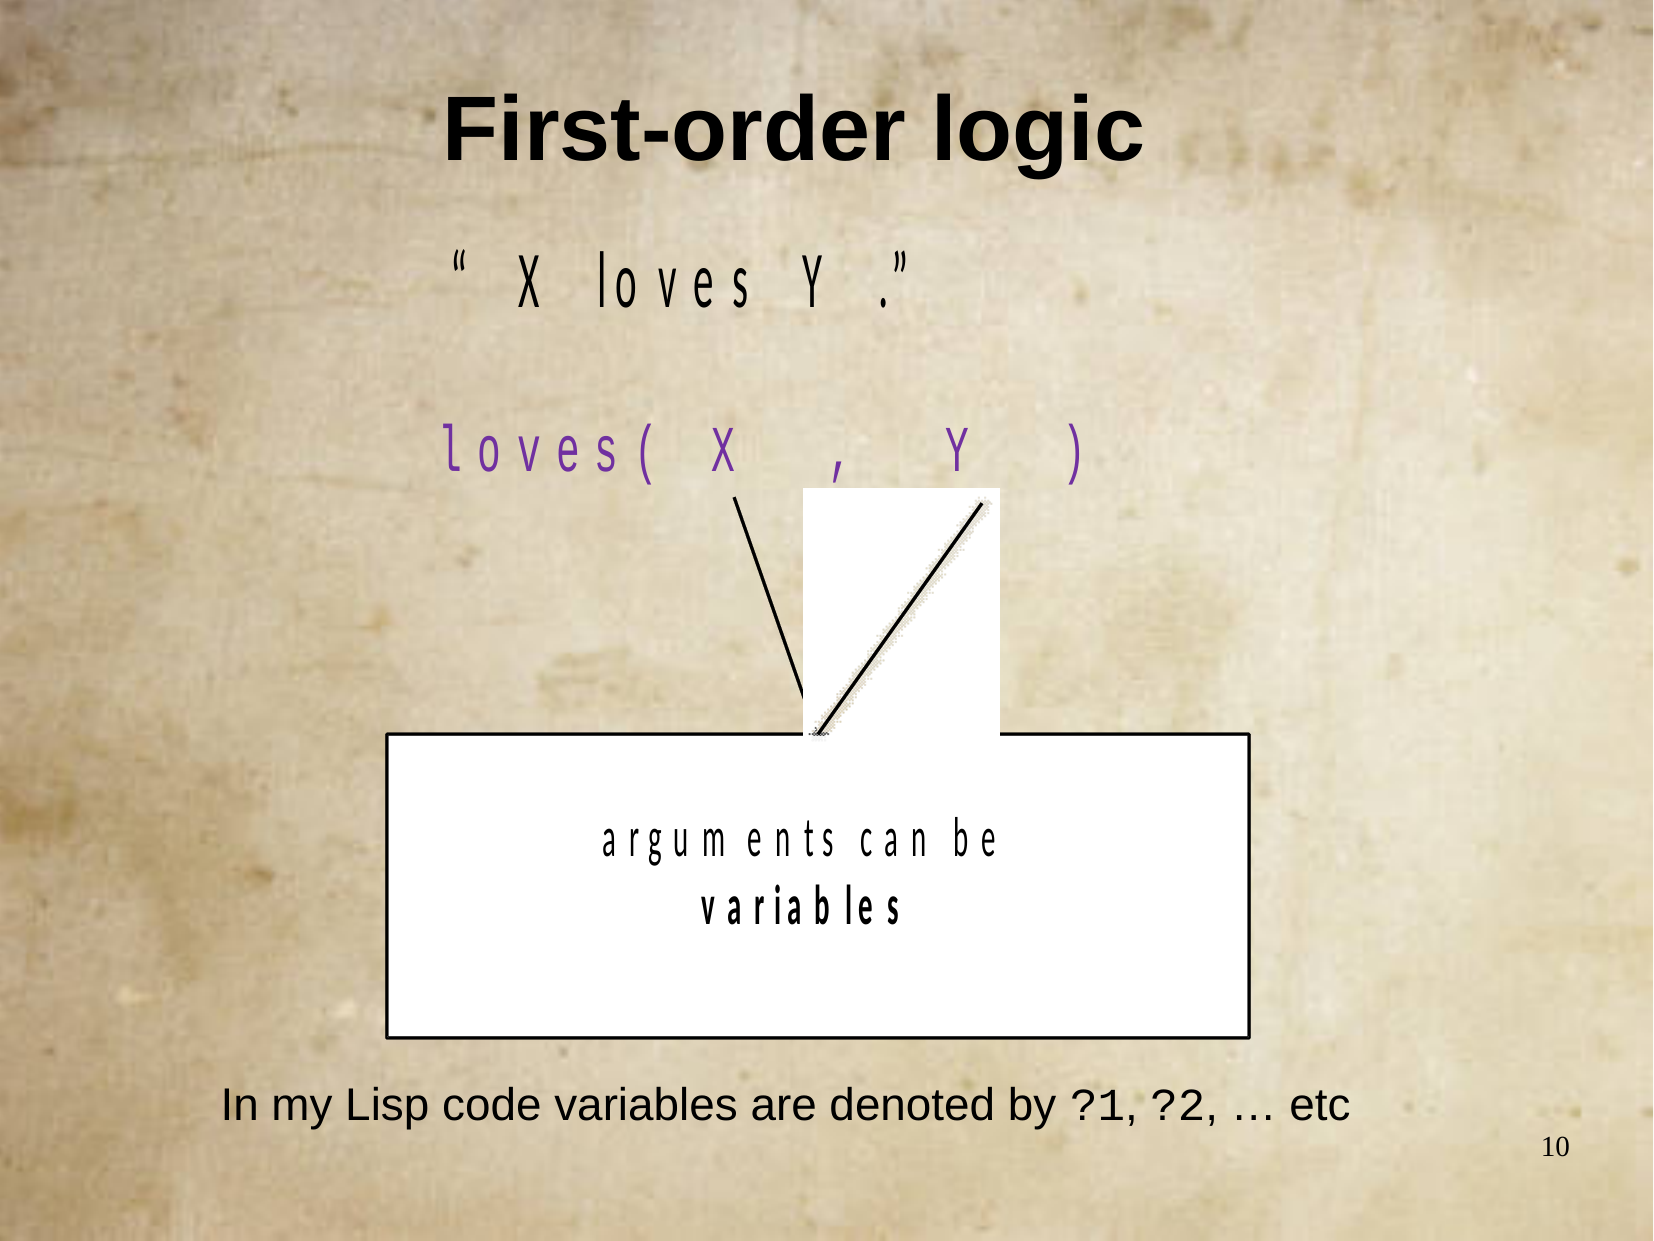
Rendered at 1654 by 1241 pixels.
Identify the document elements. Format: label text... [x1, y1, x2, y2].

picture [0, 0, 1654, 1241]
text_box In my Lisp code variables are denoted by ?1, ?2, … etc [205, 1071, 1365, 1140]
title First-order logic [121, 33, 1468, 226]
